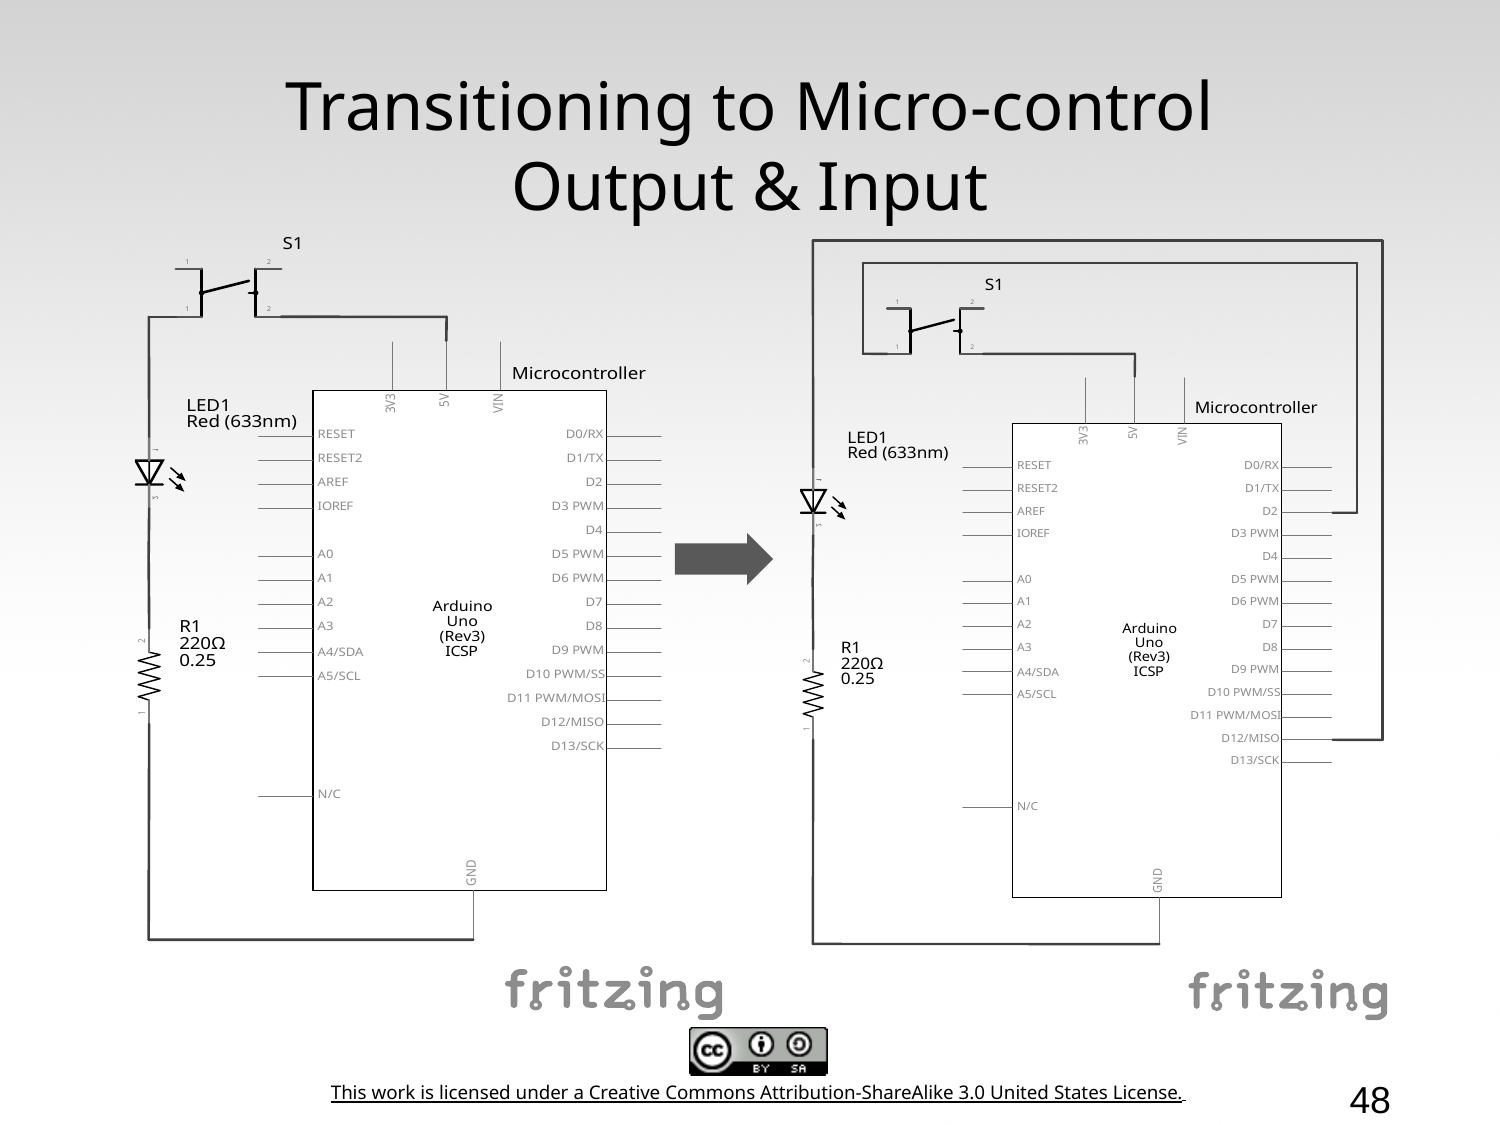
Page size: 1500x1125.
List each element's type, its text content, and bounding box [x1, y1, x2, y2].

text_box [674, 533, 774, 586]
title Transitioning to Micro-control Output & Input [112, 49, 1388, 238]
picture [0, 0, 1500, 1125]
